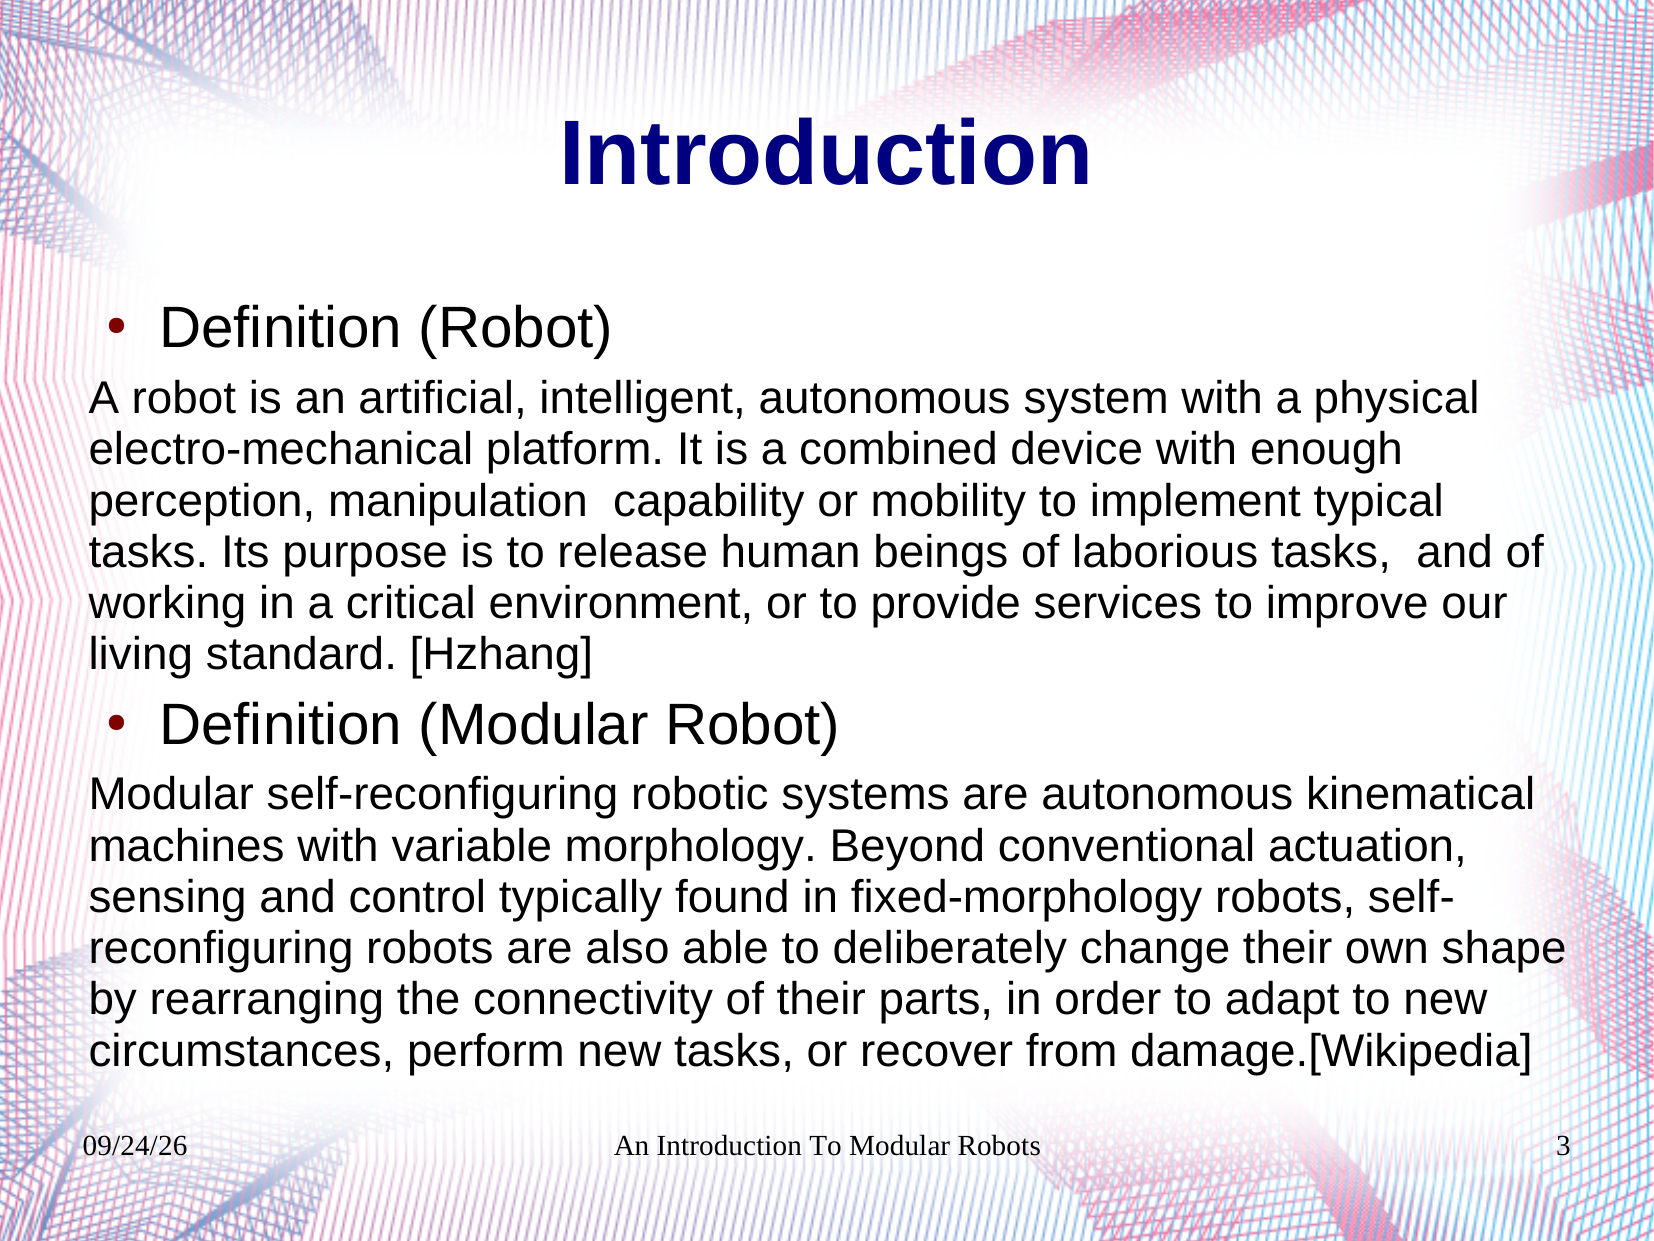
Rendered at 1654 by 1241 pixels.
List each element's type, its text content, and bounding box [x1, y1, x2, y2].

list Definition (Robot) A robot is an artificial, intelligent, autonomous system with a physical electro-mechanical platform. It is a combined device with enough perception, manipulation capability or mobility to implement typical tasks. Its purpose is to release human beings of laborious tasks, and of working in a critical environment, or to provide services to improve our living standard. [Hzhang] Definition (Modular Robot) Modular self-reconfiguring robotic systems are autonomous kinematical machines with variable morphology. Beyond conventional actuation, sensing and control typically found in fixed-morphology robots, self-reconfiguring robots are also able to deliberately change their own shape by rearranging the connectivity of their parts, in order to adapt to new circumstances, perform new tasks, or recover from damage.[Wikipedia] [88, 295, 1577, 1114]
title Introduction [82, 49, 1571, 257]
picture [0, 0, 1654, 1241]
